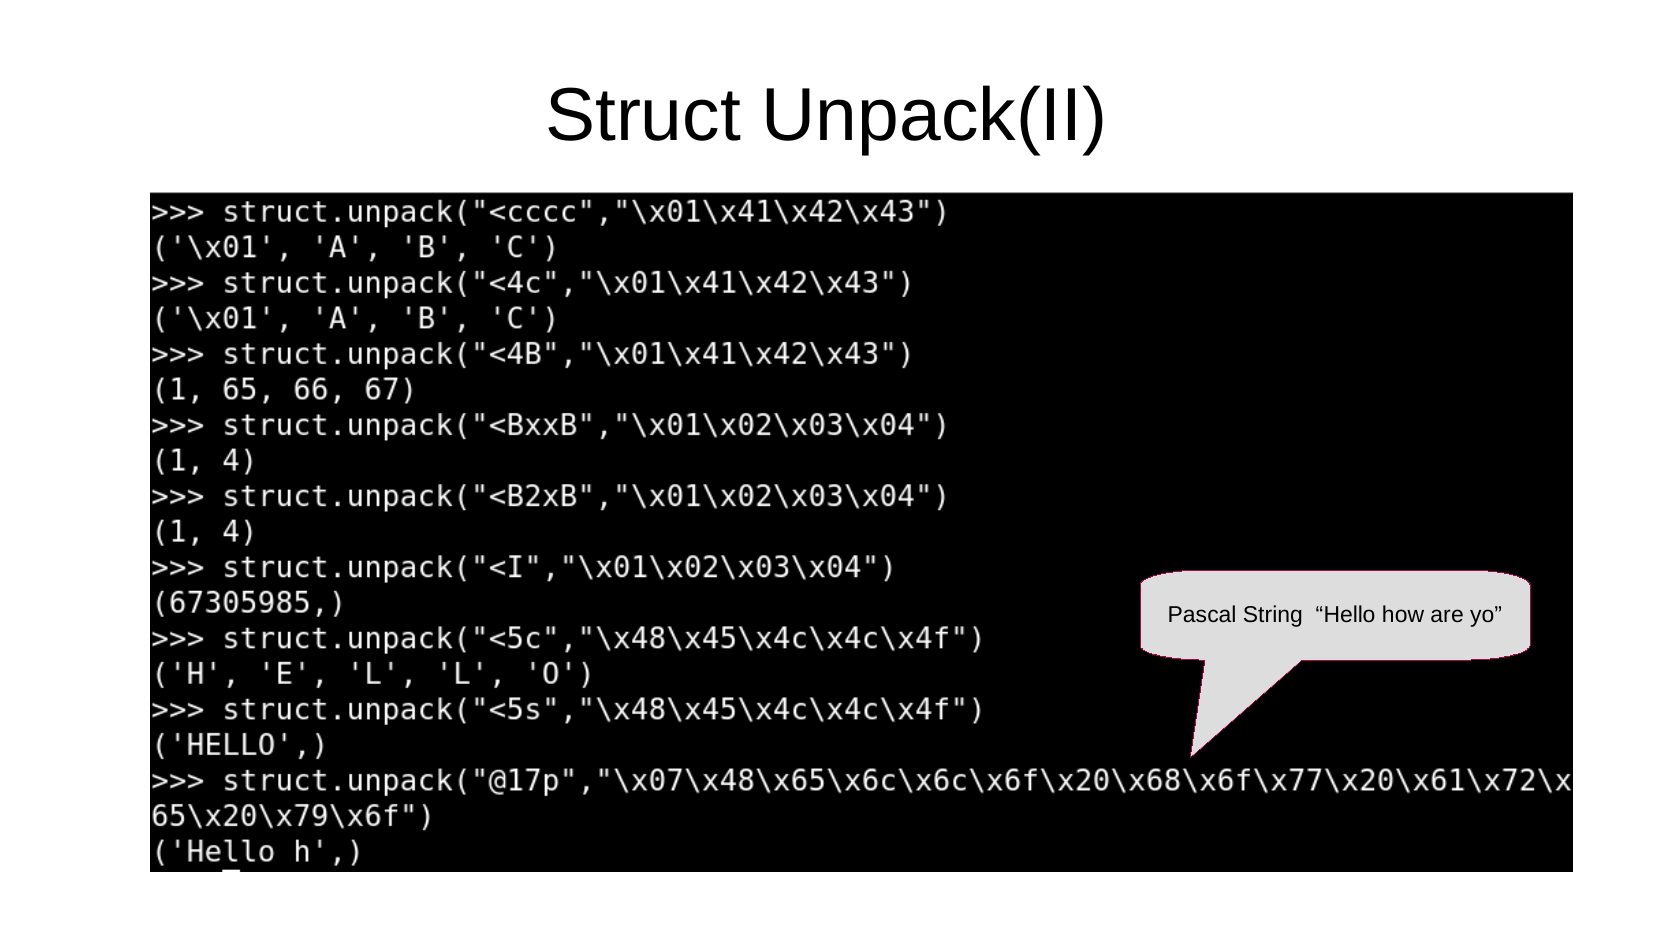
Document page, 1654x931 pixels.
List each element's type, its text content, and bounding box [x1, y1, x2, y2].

picture [150, 192, 1573, 872]
text_box Pascal String “Hello how are yo” [1140, 570, 1531, 758]
title Struct Unpack(II) [82, 37, 1571, 193]
